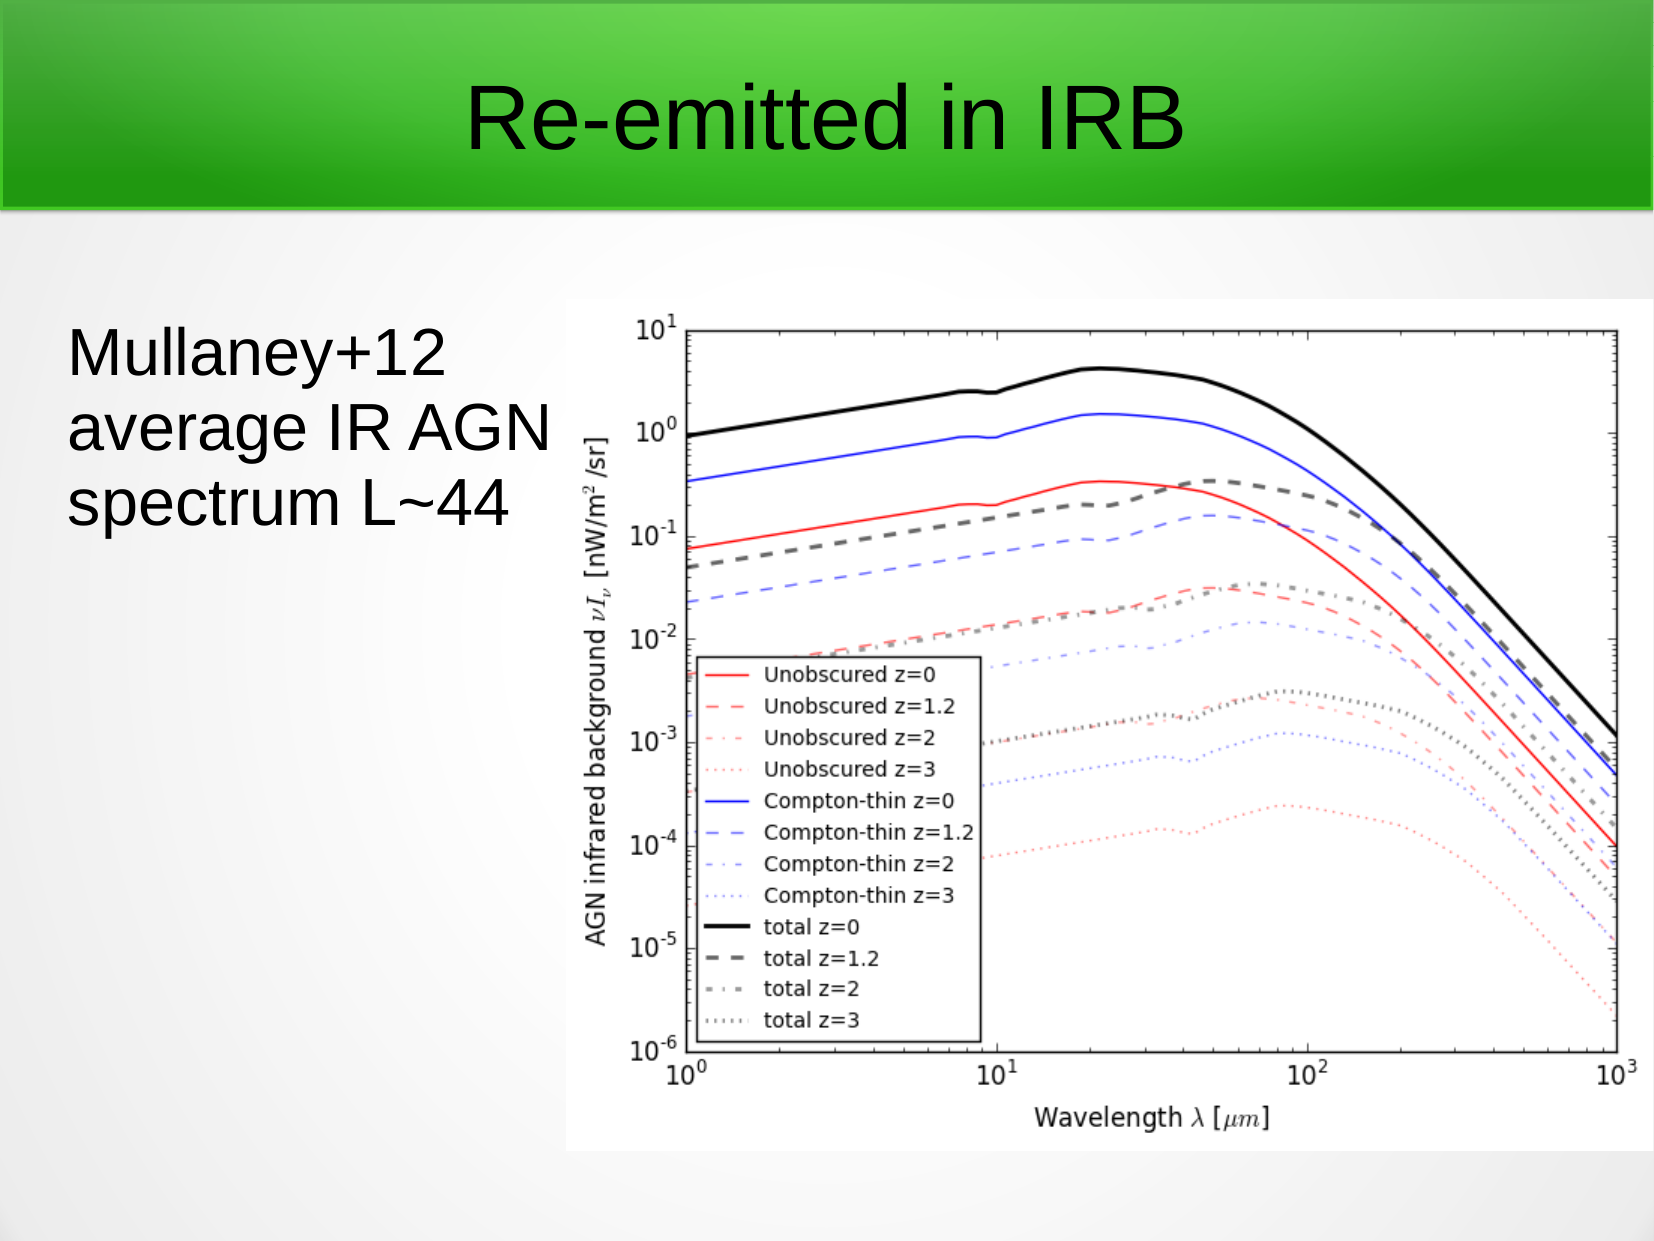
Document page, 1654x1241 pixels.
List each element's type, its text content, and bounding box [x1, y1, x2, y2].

picture [566, 299, 1654, 1151]
title Re-emitted in IRB [82, 47, 1571, 189]
list Mullaney+12 average IR AGN spectrum L~44 [0, 315, 566, 1035]
